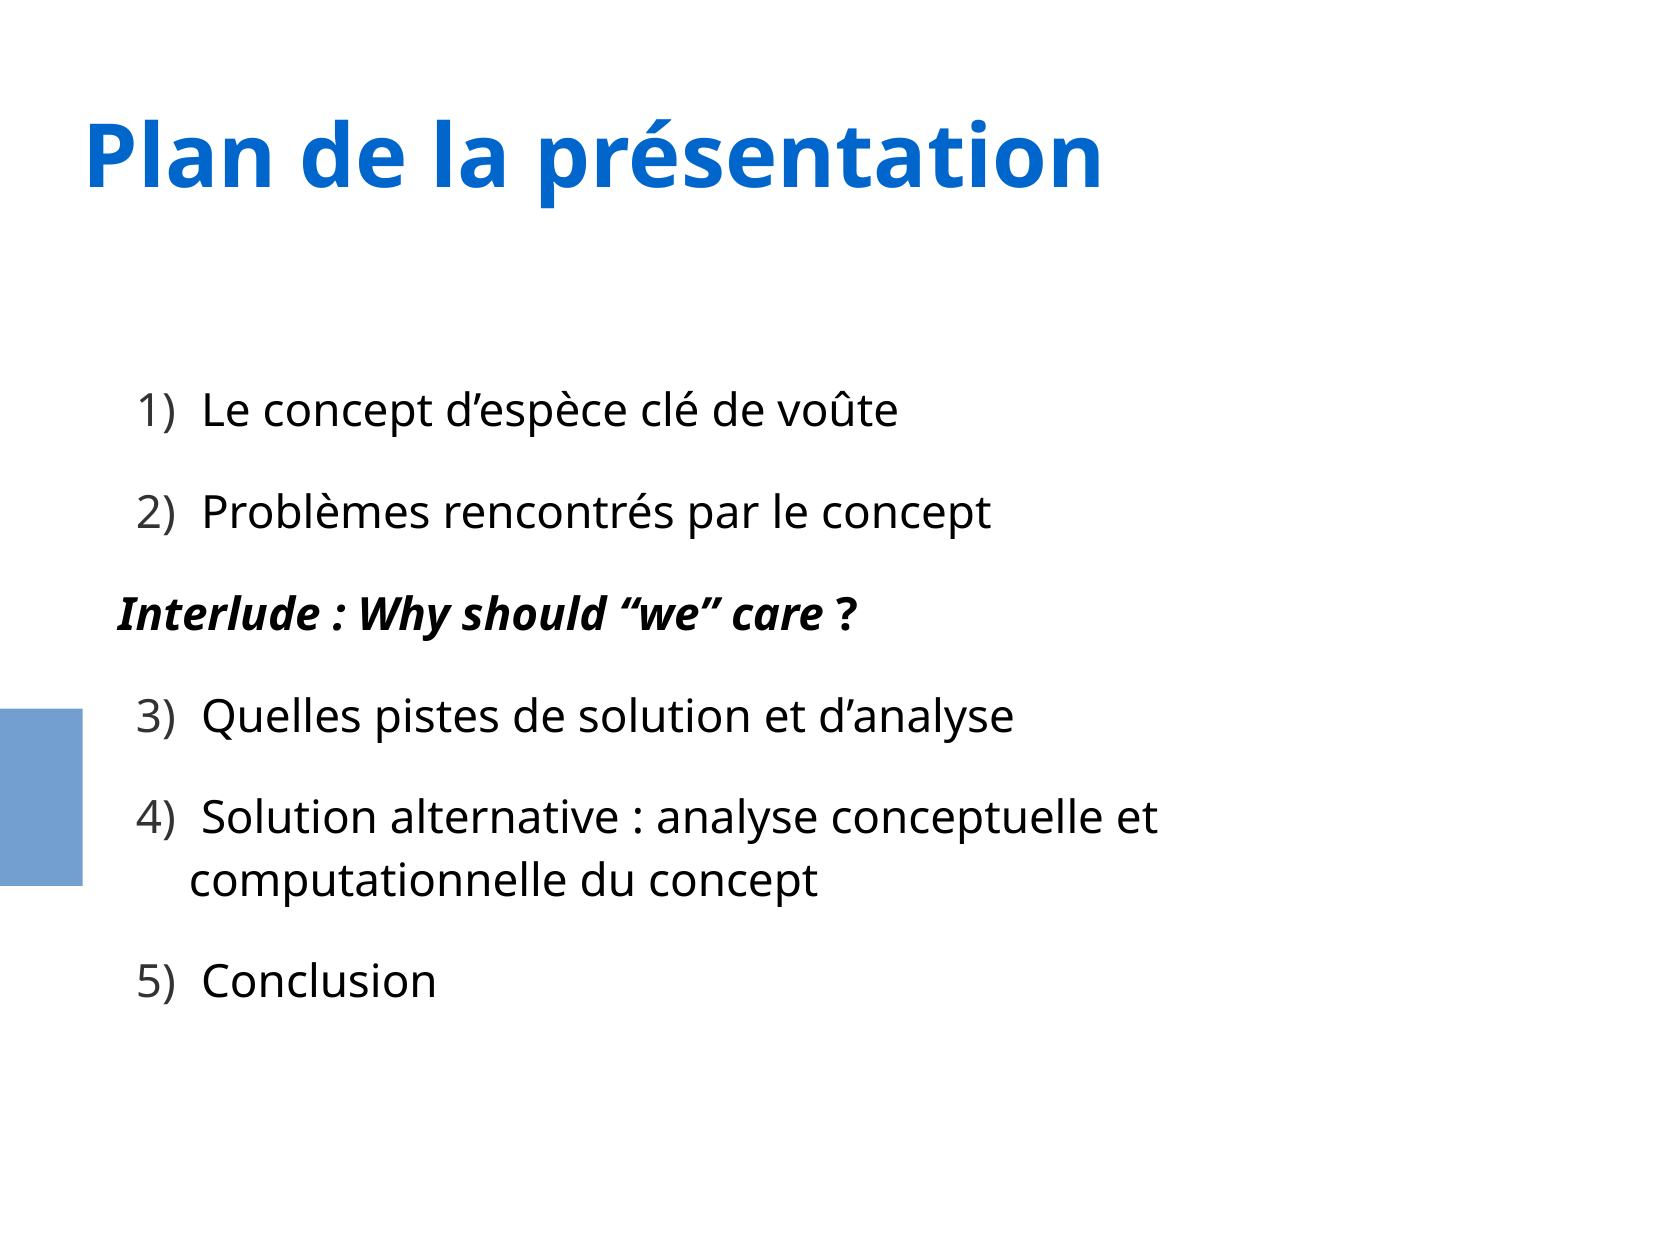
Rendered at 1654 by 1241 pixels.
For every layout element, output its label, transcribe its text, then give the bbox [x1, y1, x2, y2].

list Le concept d’espèce clé de voûte Problèmes rencontrés par le concept Interlude : Why should “we” care ? Quelles pistes de solution et d’analyse Solution alternative : analyse conceptuelle et computationnelle du concept Conclusion [118, 377, 1524, 1098]
title Plan de la présentation [82, 35, 1489, 272]
